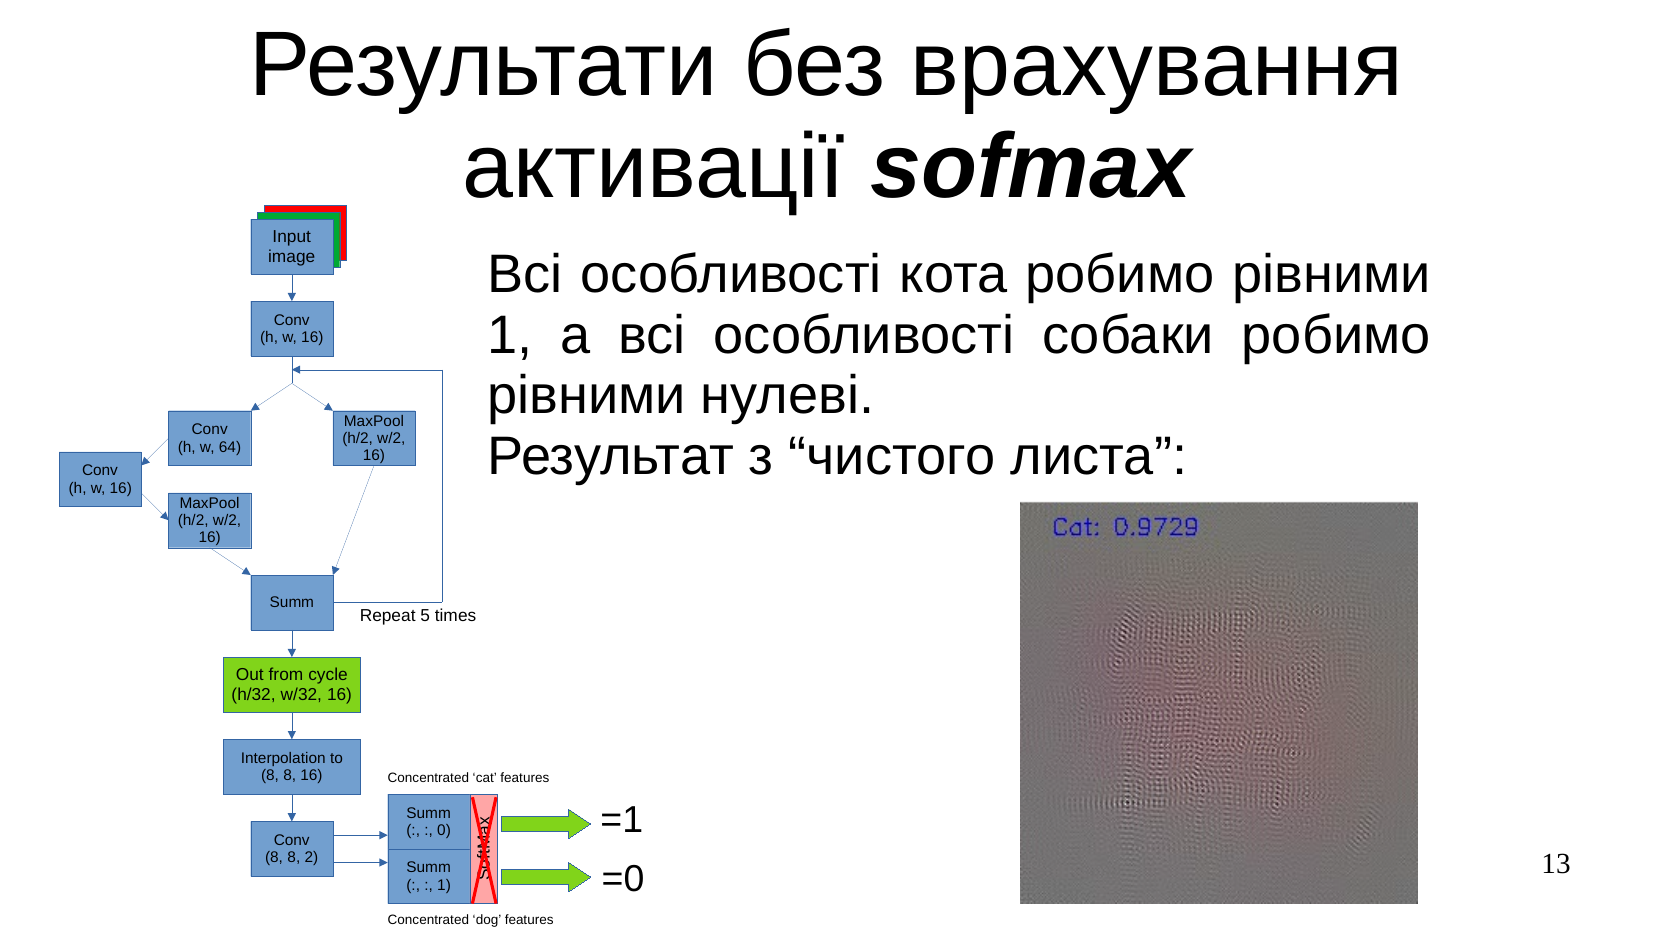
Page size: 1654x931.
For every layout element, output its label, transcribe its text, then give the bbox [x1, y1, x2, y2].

text_box =1 [585, 791, 680, 851]
picture [59, 205, 562, 931]
picture [1020, 501, 1418, 904]
text_box [501, 809, 585, 839]
text_box [501, 862, 586, 892]
title Результати без врахування активації sofmax [82, 12, 1571, 218]
text_box Всі особливості кота робимо рівними 1, а всі особливості собаки робимо рівними нулеві. Результат з “чистого листа”: [472, 236, 1447, 494]
text_box =0 [586, 850, 660, 908]
